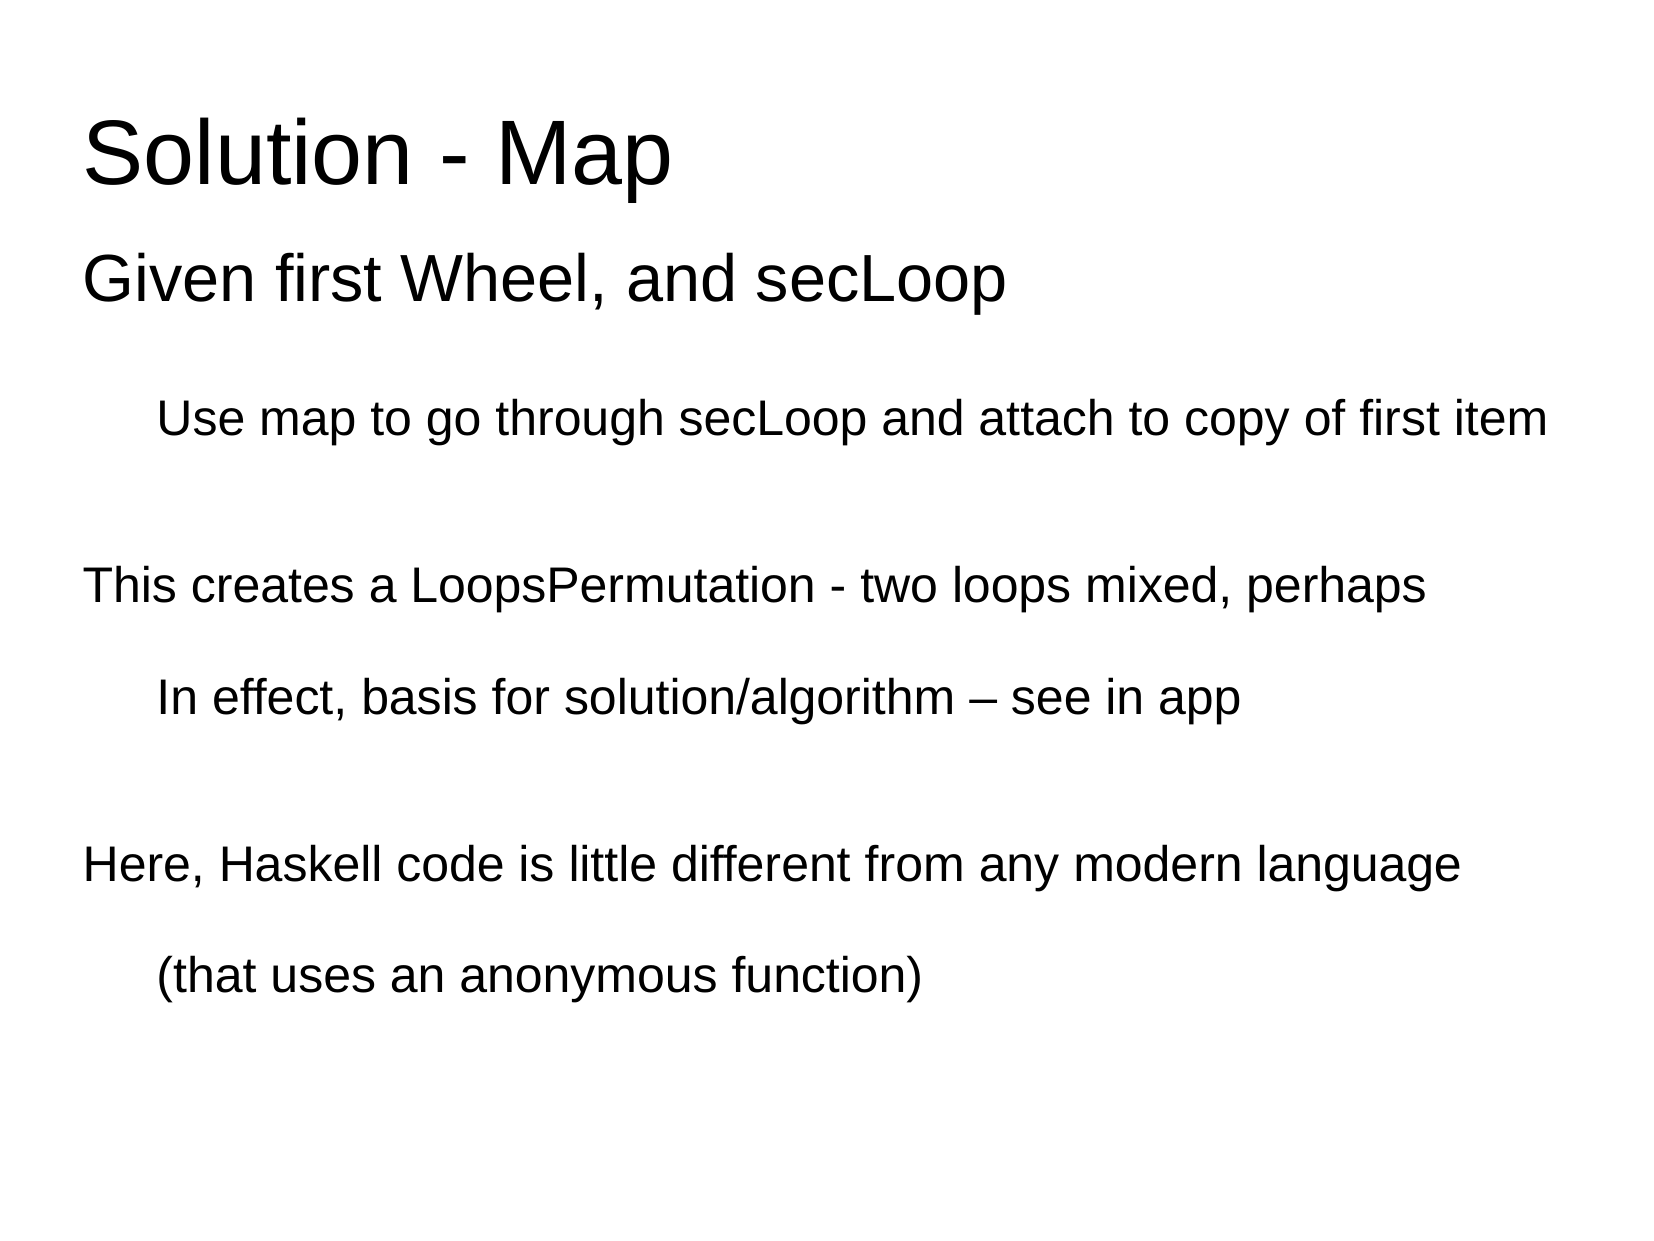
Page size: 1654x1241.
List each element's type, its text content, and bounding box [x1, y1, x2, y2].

title Solution - Map [82, 49, 1571, 165]
subtitle Given first Wheel, and secLoop Use map to go through secLoop and attach to copy of first item This creates a LoopsPermutation - two loops mixed, perhaps In effect, basis for solution/algorithm – see in app Here, Haskell code is little different from any modern language (that uses an anonymous function) [82, 165, 1571, 1134]
